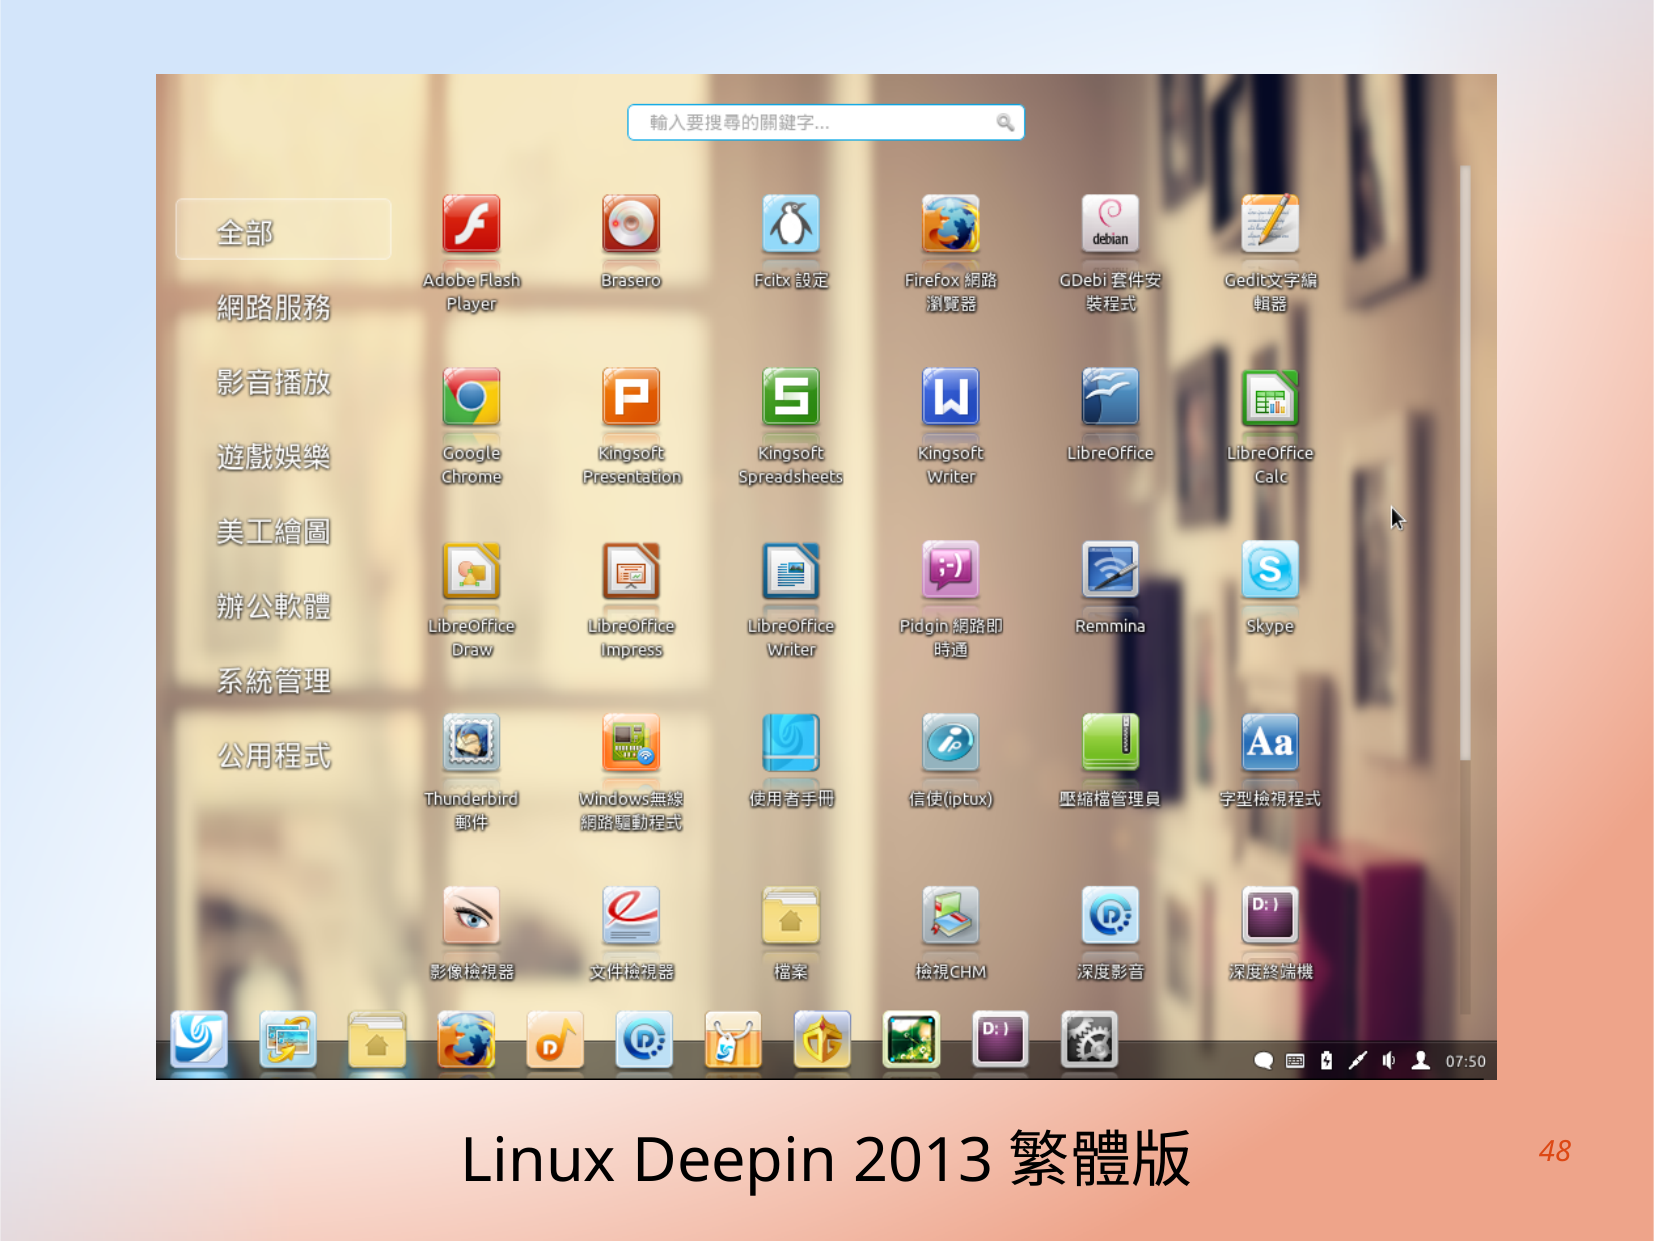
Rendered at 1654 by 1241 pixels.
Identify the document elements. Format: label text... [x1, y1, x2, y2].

picture [0, 0, 1654, 1241]
list Linux Deepin 2013繁體版 [82, 1110, 1571, 1201]
